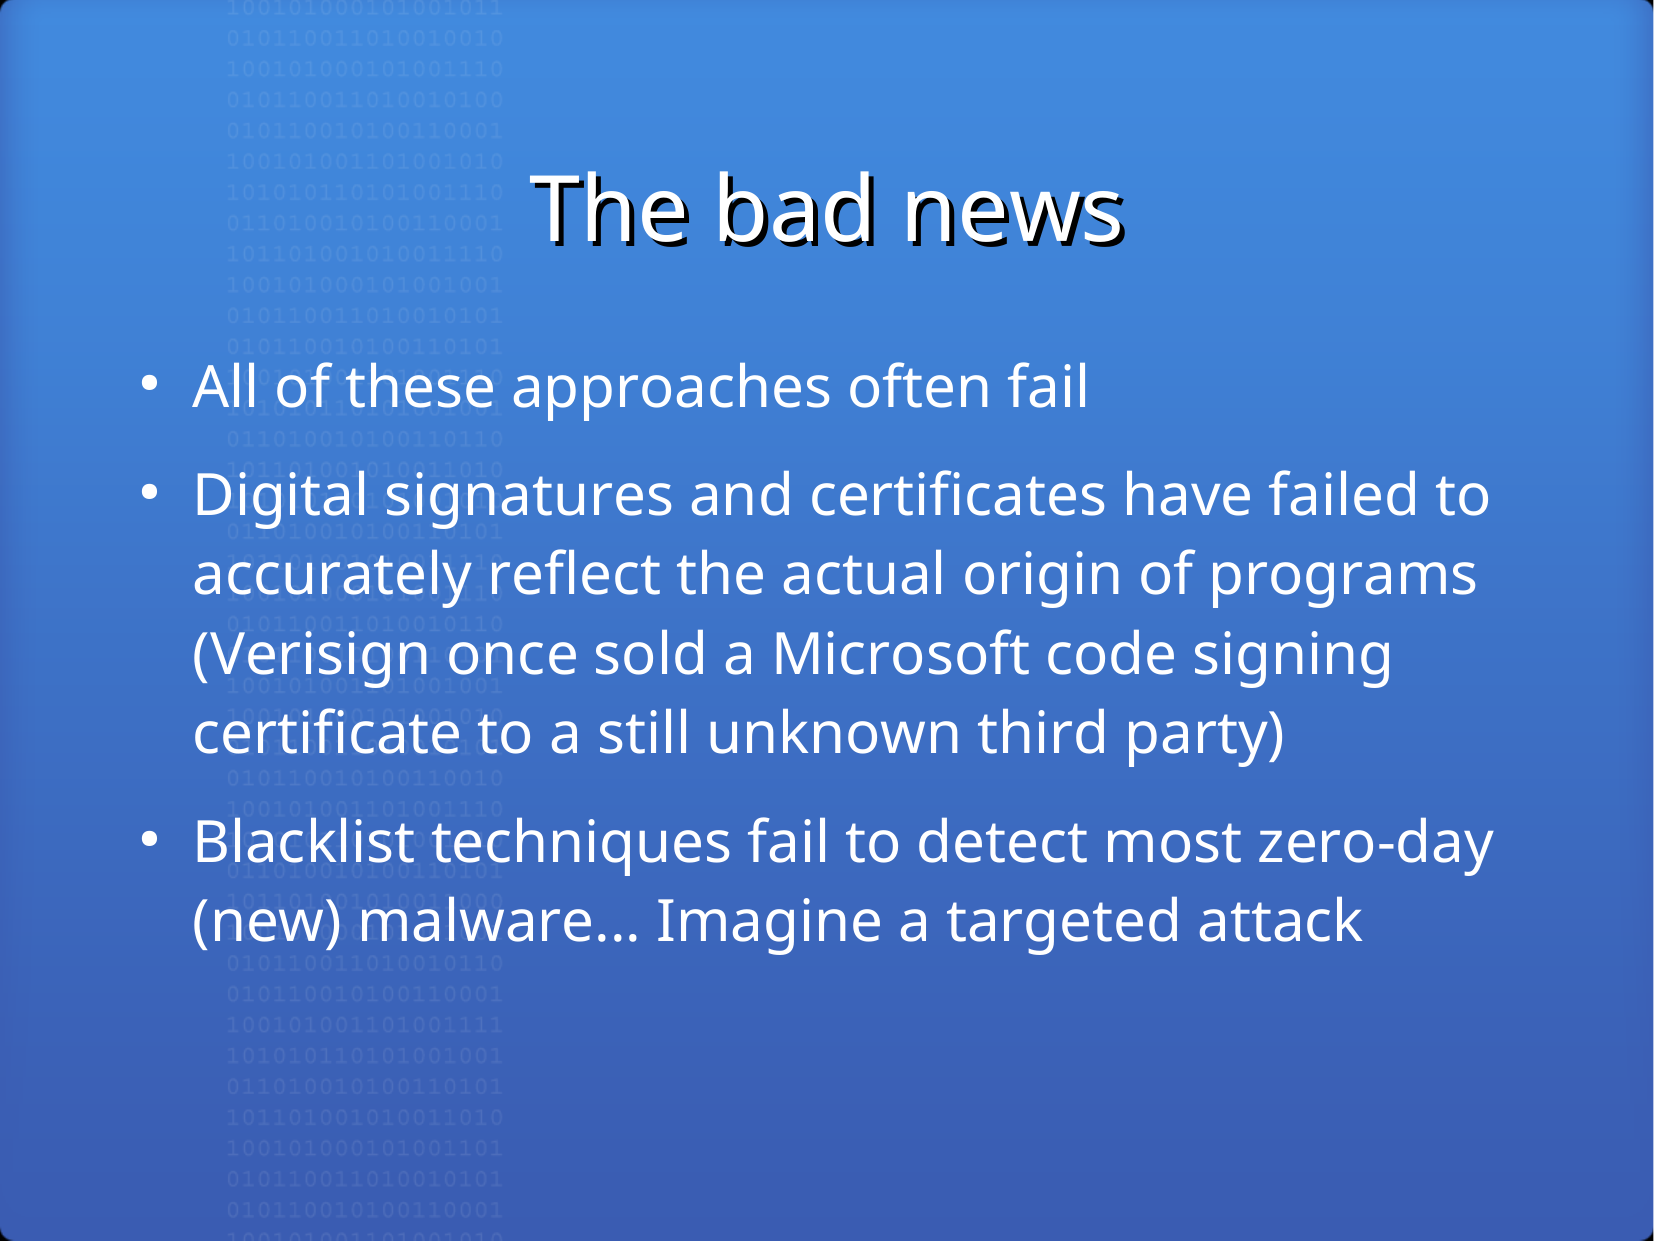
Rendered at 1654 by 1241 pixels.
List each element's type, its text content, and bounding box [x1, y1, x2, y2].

title The bad news [121, 102, 1534, 310]
list All of these approaches often fail Digital signatures and certificates have failed to accurately reflect the actual origin of programs (Verisign once sold a Microsoft code signing certificate to a still unknown third party) Blacklist techniques fail to detect most zero-day (new) malware... Imagine a targeted attack [121, 344, 1534, 879]
picture [0, 0, 1654, 1241]
